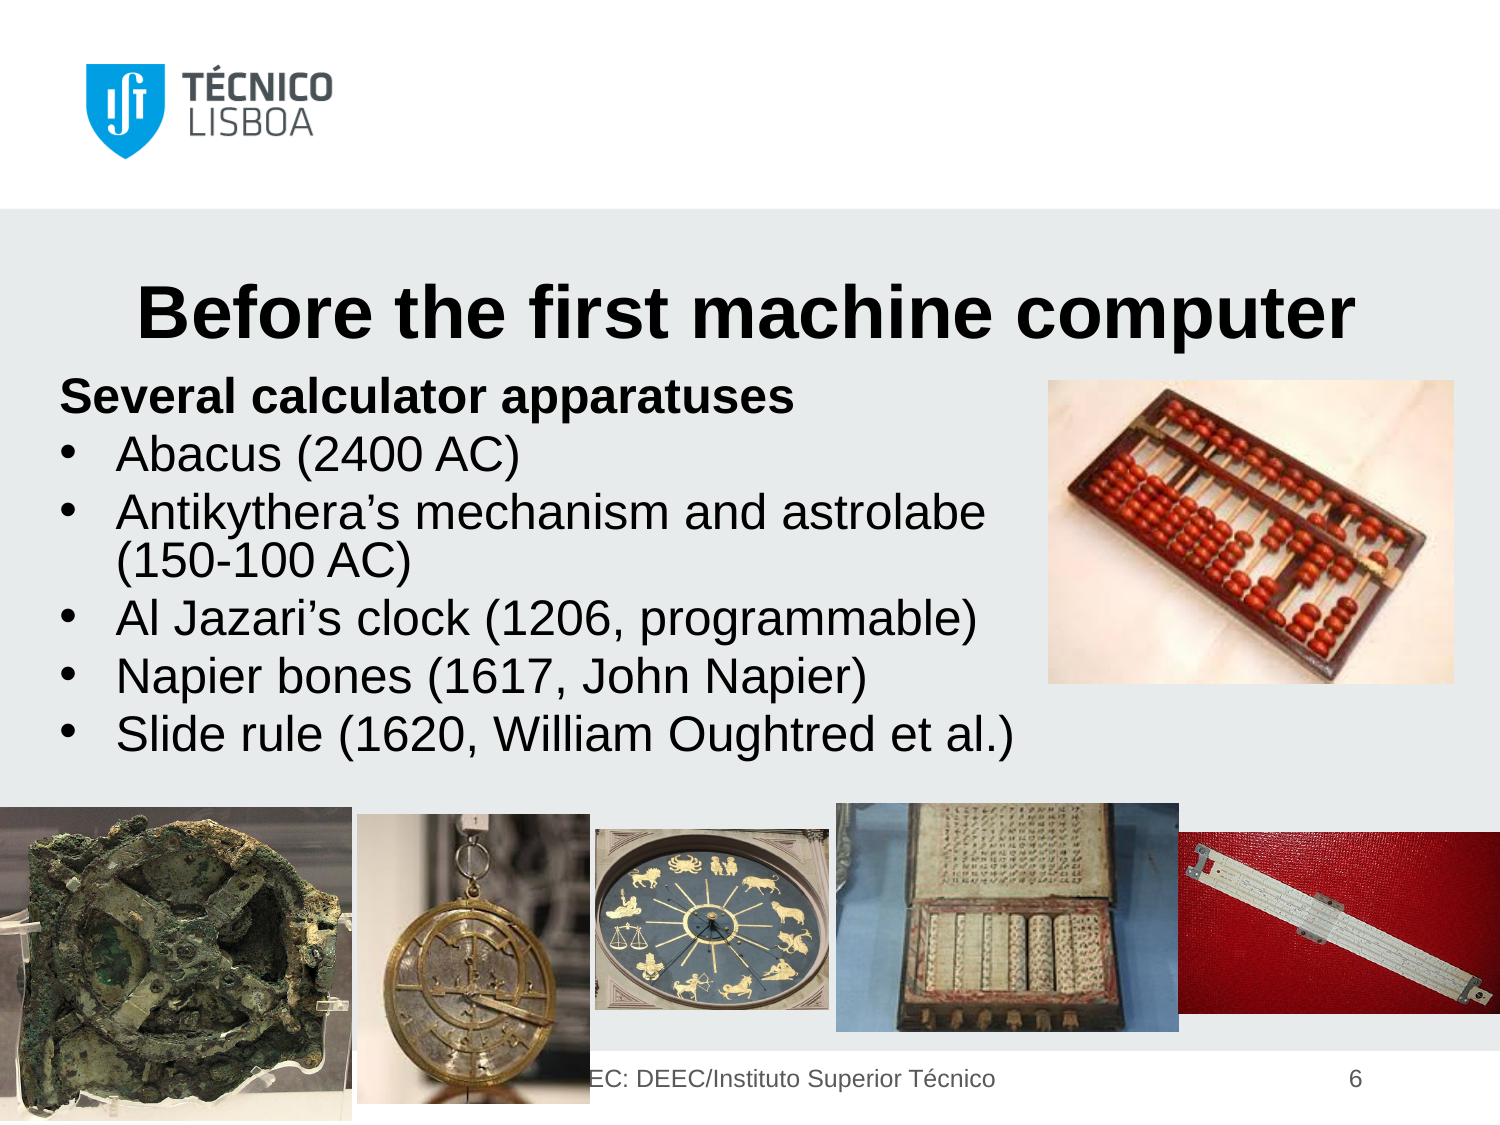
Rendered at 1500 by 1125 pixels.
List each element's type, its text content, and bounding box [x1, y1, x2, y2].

picture [0, 0, 1500, 1125]
list Several calculator apparatuses Abacus (2400 AC) Antikythera’s mechanism and astrolabe (150-100 AC) Al Jazari’s clock (1206, programmable) Napier bones (1617, John Napier) Slide rule (1620, William Oughtred et al.) [44, 367, 1049, 973]
footer EC/SEC: DEEC/Instituto Superior Técnico [590, 1052, 1021, 1103]
title Before the first machine computer [121, 237, 1378, 380]
slide_number 11/03/2020 [352, 1052, 357, 1103]
slide_number <number> [1077, 1052, 1378, 1103]
